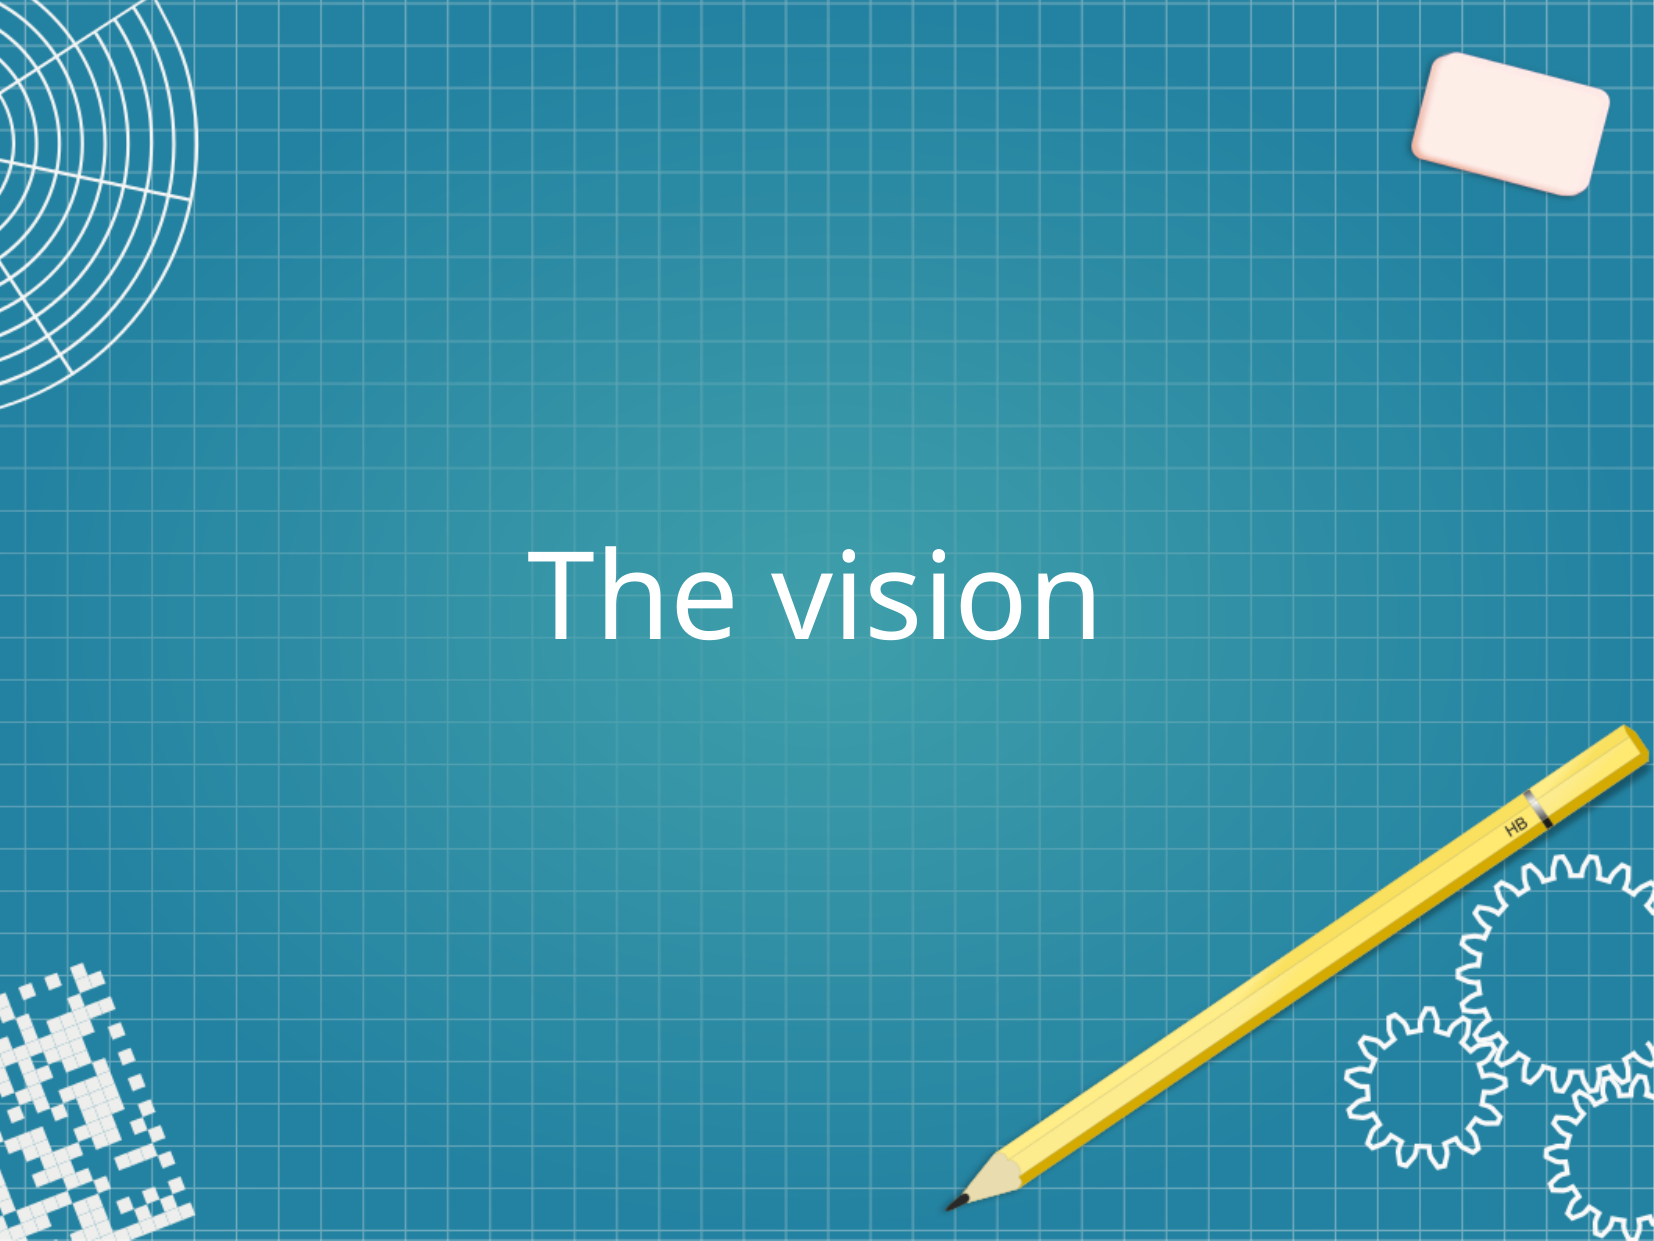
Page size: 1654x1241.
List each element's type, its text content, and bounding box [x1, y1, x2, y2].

title The vision [71, 450, 1561, 734]
picture [0, 0, 1654, 1241]
